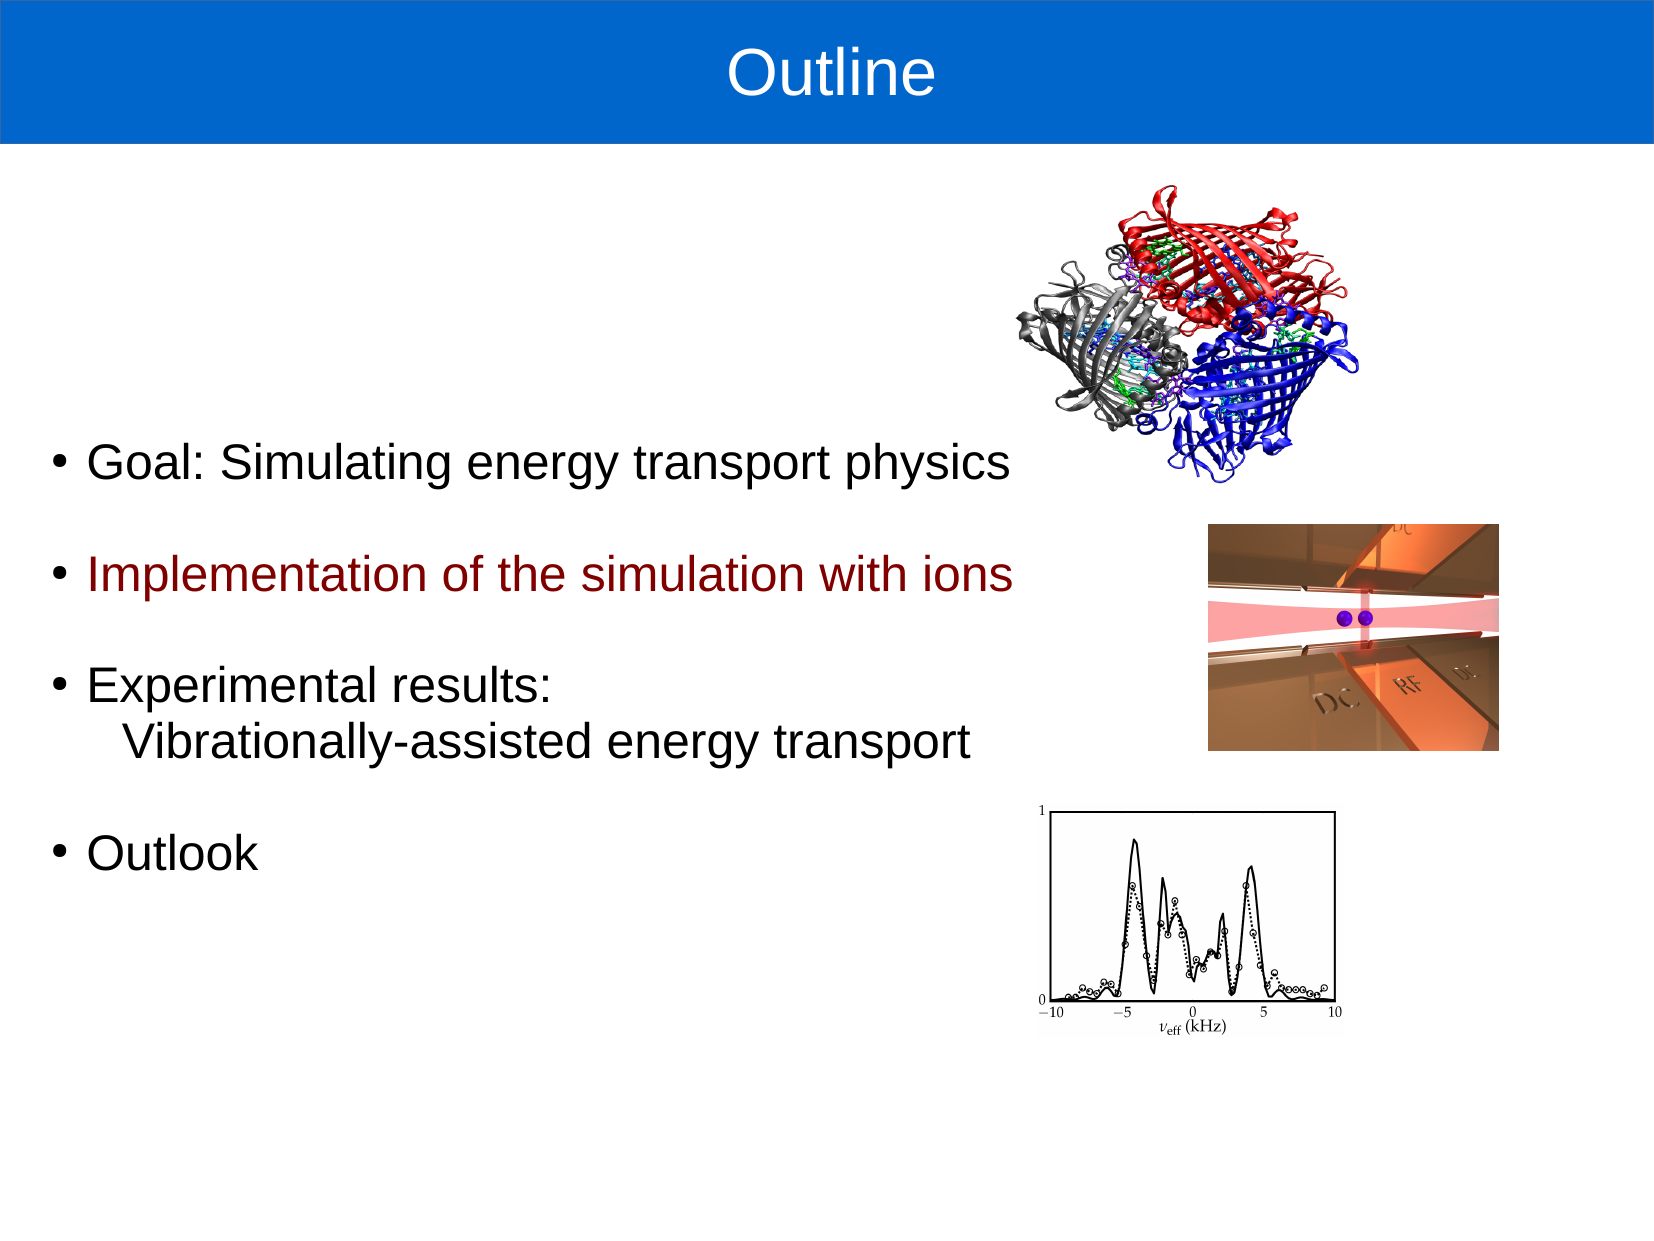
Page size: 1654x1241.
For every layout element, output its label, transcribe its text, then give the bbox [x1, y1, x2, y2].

title Outline [0, 2, 1654, 144]
picture [1208, 524, 1499, 751]
text_box Goal: Simulating energy transport physics Implementation of the simulation with ions Experimental results: Vibrationally-assisted energy transport Outlook [36, 427, 1071, 888]
picture [1013, 178, 1361, 485]
picture [1037, 802, 1344, 1038]
